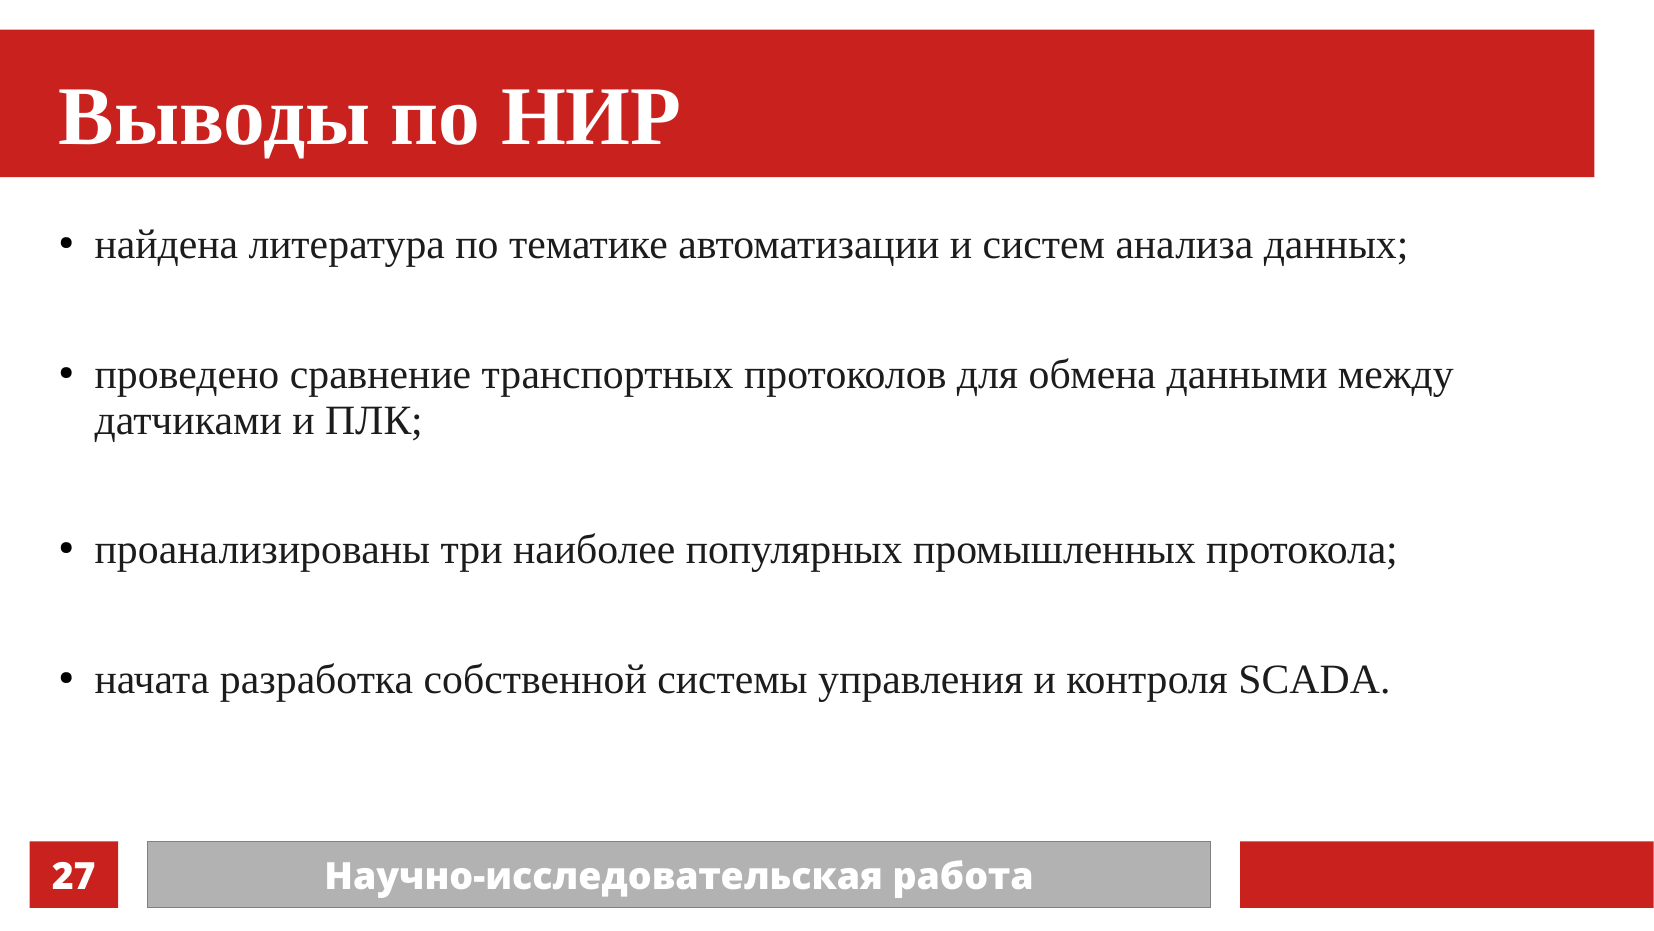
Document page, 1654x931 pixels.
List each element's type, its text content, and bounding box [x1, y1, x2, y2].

list найдена литература по тематике автоматизации и систем анализа данных; проведено сравнение транспортных протоколов для обмена данными между датчиками и ПЛК; проанализированы три наиболее популярных промышленных протокола; начата разработка собственной системы управления и контроля SCADA. [59, 221, 1565, 798]
title Выводы по НИР [59, 44, 1595, 163]
